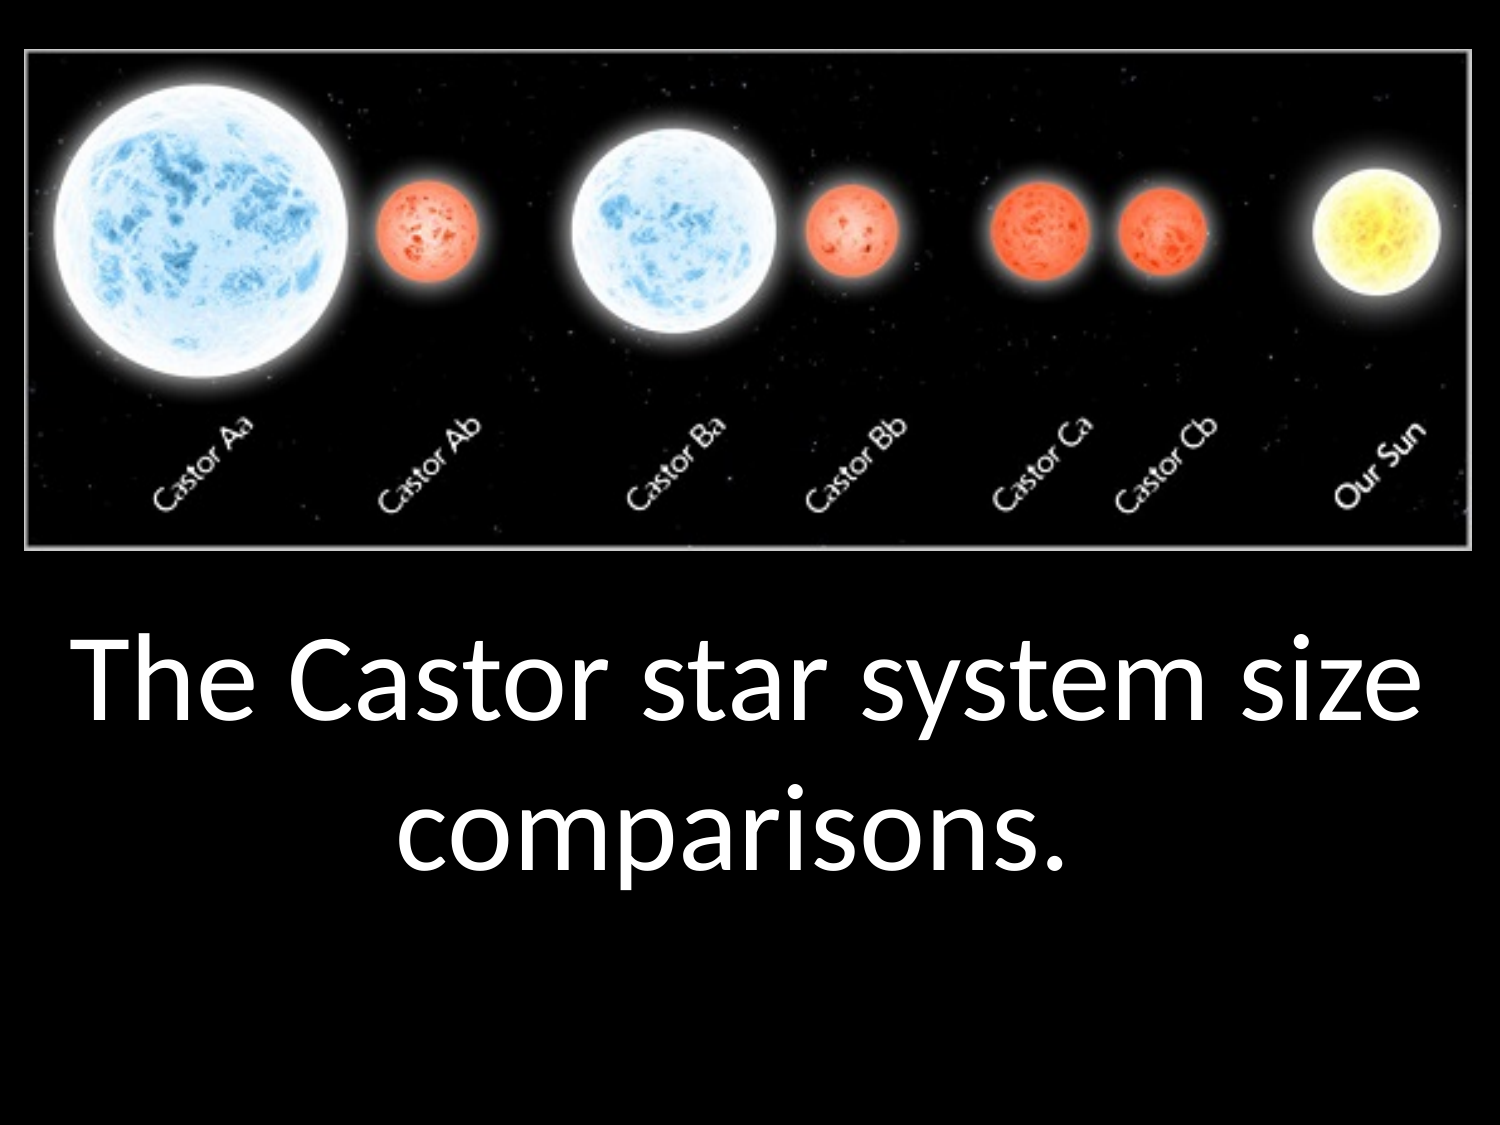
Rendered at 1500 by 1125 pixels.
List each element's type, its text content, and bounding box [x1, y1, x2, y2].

text_box The Castor star system size comparisons. [25, 587, 1472, 906]
picture [24, 49, 1472, 551]
